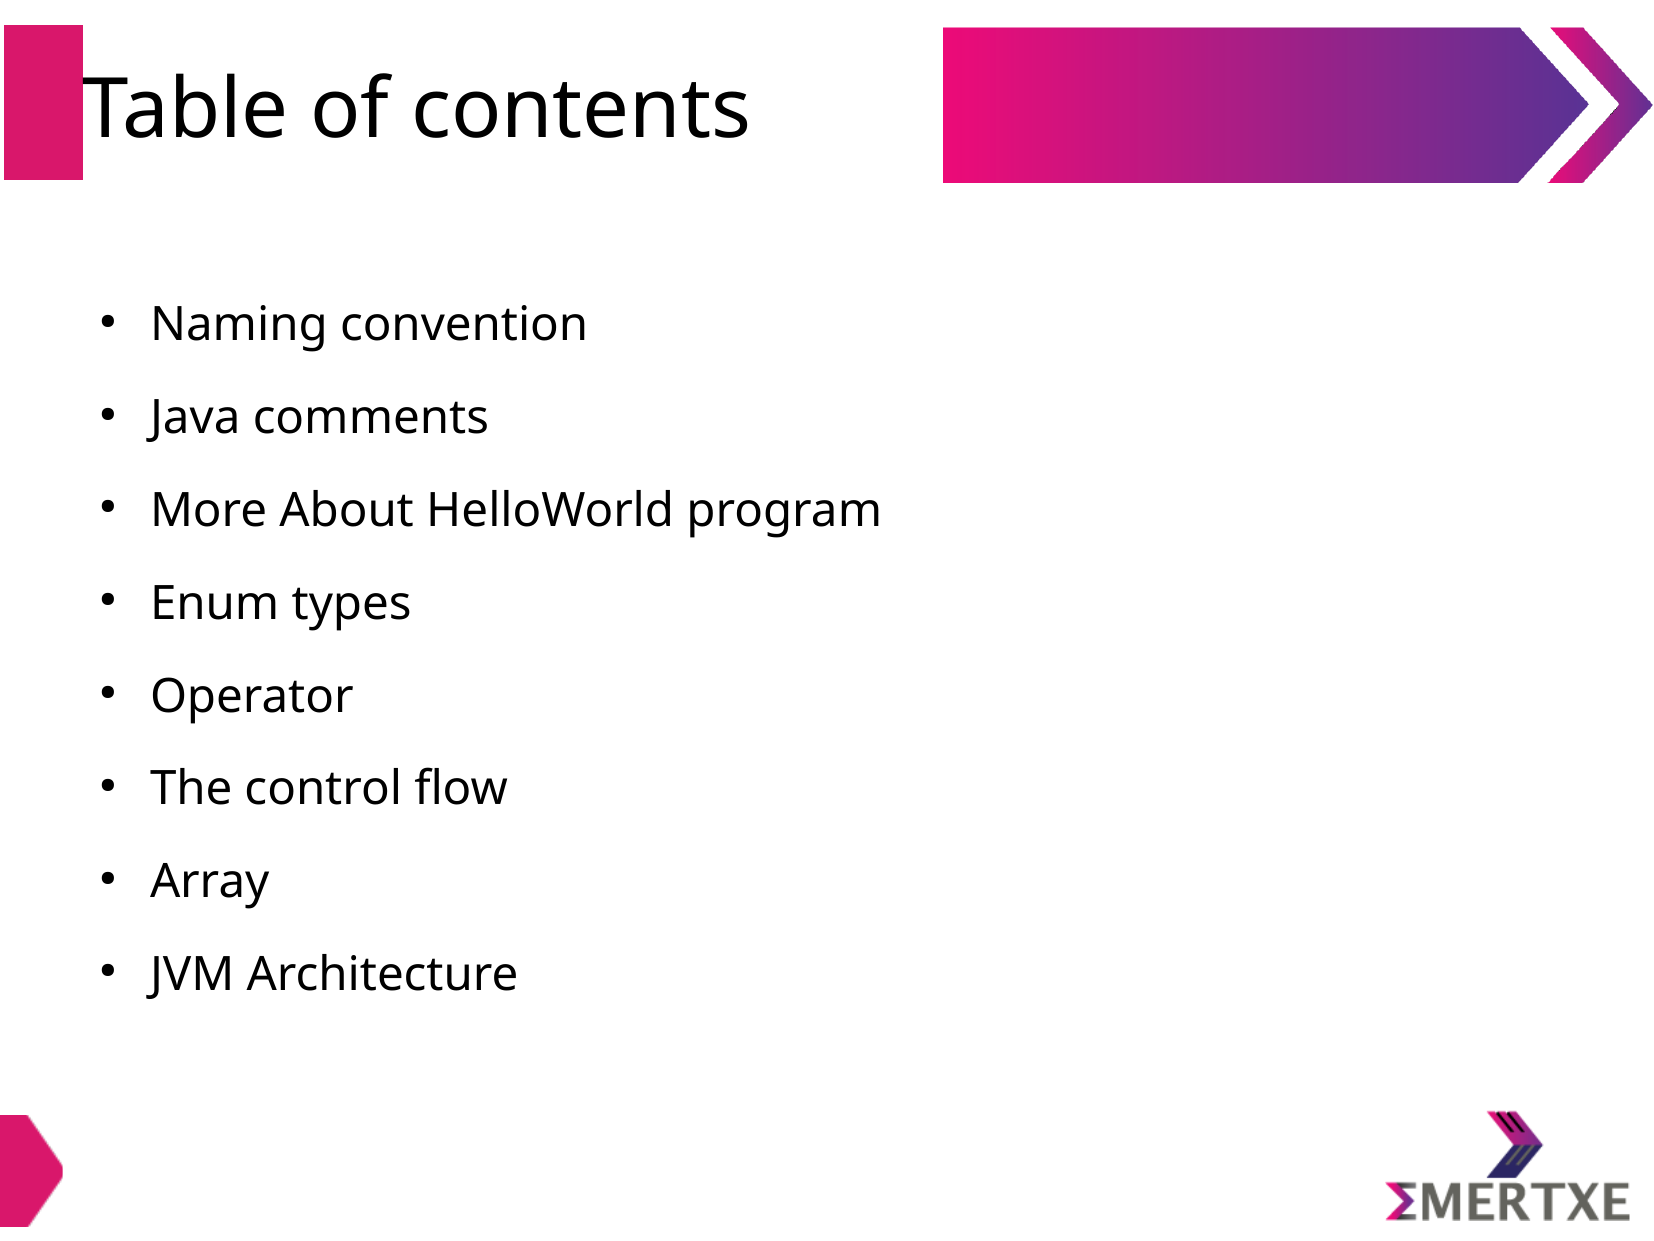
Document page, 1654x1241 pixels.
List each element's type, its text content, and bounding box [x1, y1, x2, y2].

title Table of contents [82, 2, 1571, 210]
list Naming convention Java comments More About HelloWorld program Enum types Operator The control flow Array JVM Architecture [82, 290, 1571, 1010]
picture [1385, 1107, 1631, 1221]
picture [1571, 27, 1653, 183]
